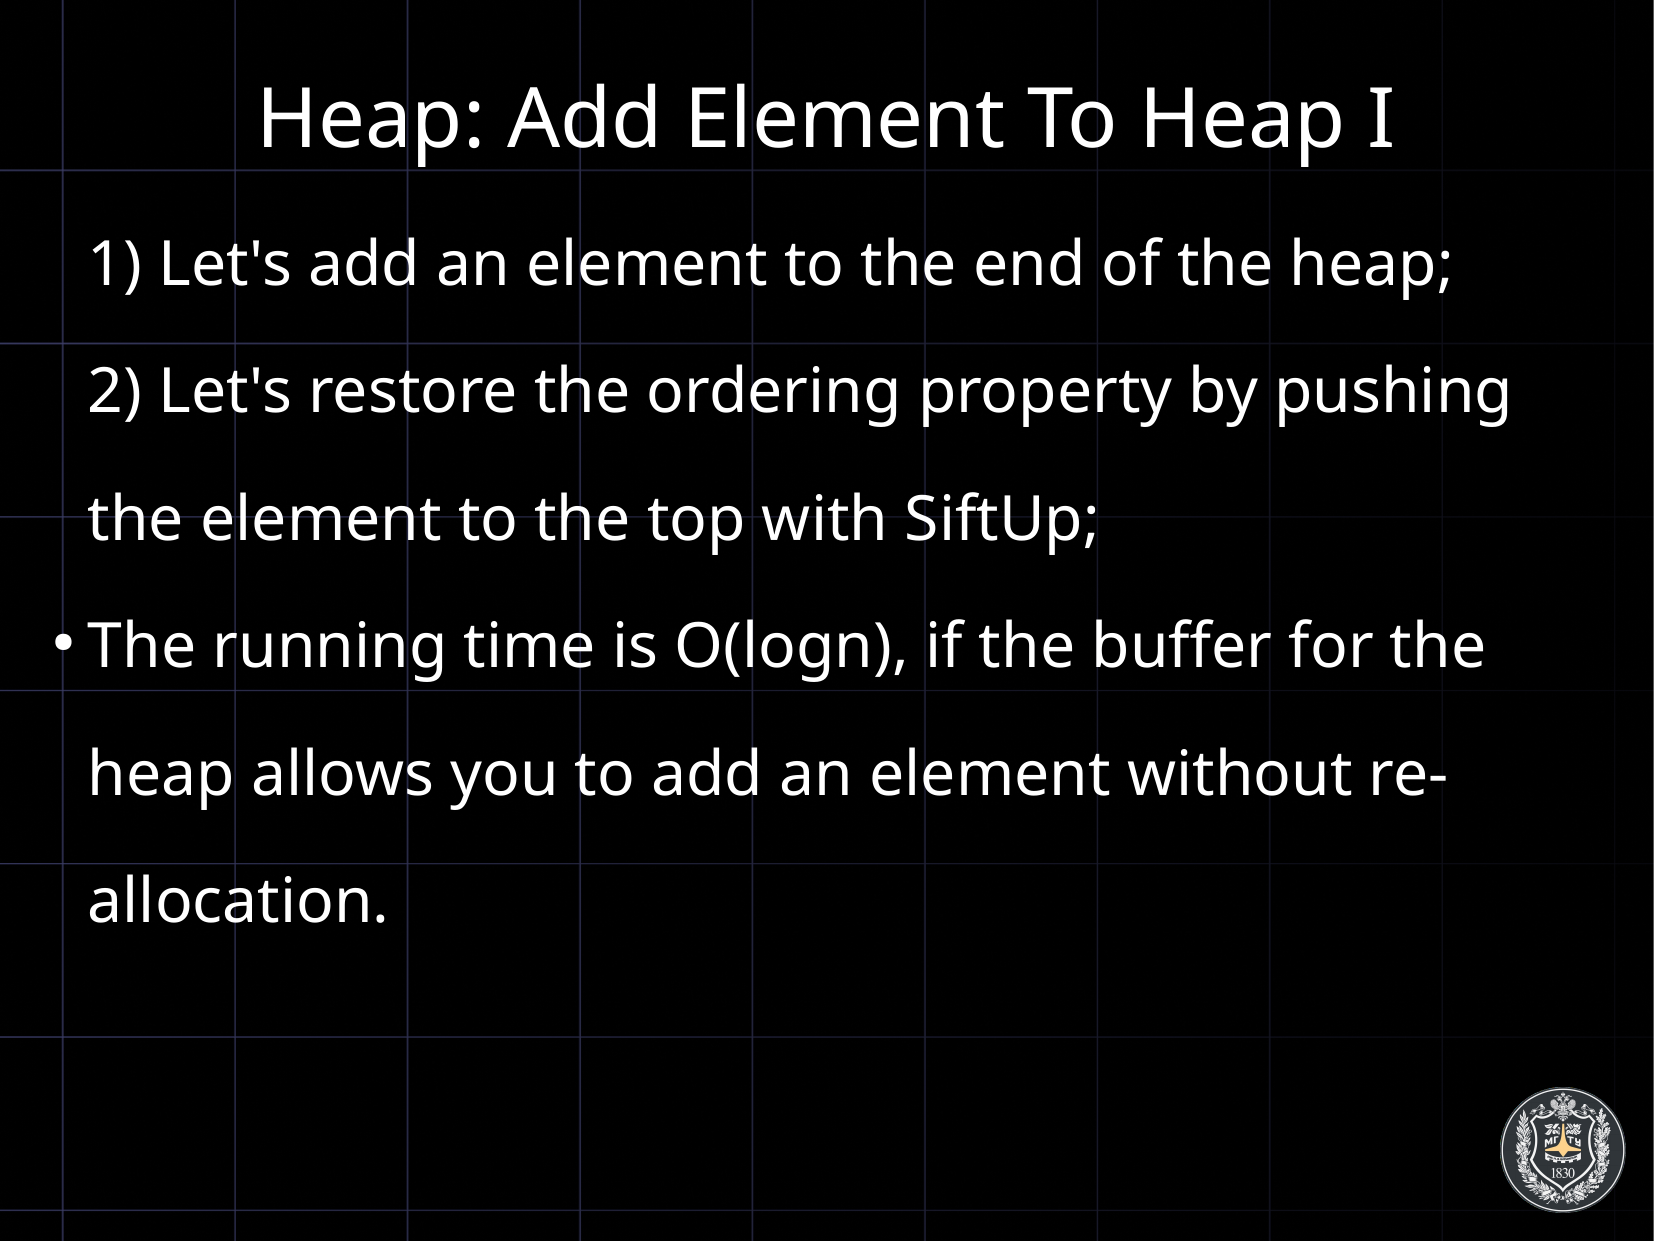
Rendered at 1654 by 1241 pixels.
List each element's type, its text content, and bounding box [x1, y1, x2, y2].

picture [0, 0, 1654, 1241]
title Heap: Add Element To Heap I [82, 37, 1571, 168]
text_box 1) Let's add an element to the end of the heap; 2) Let's restore the ordering property by pushing the element to the top with SiftUp; The running time is O(logn), if the buffer for the heap allows you to add an element without re-allocation. [37, 168, 1613, 839]
